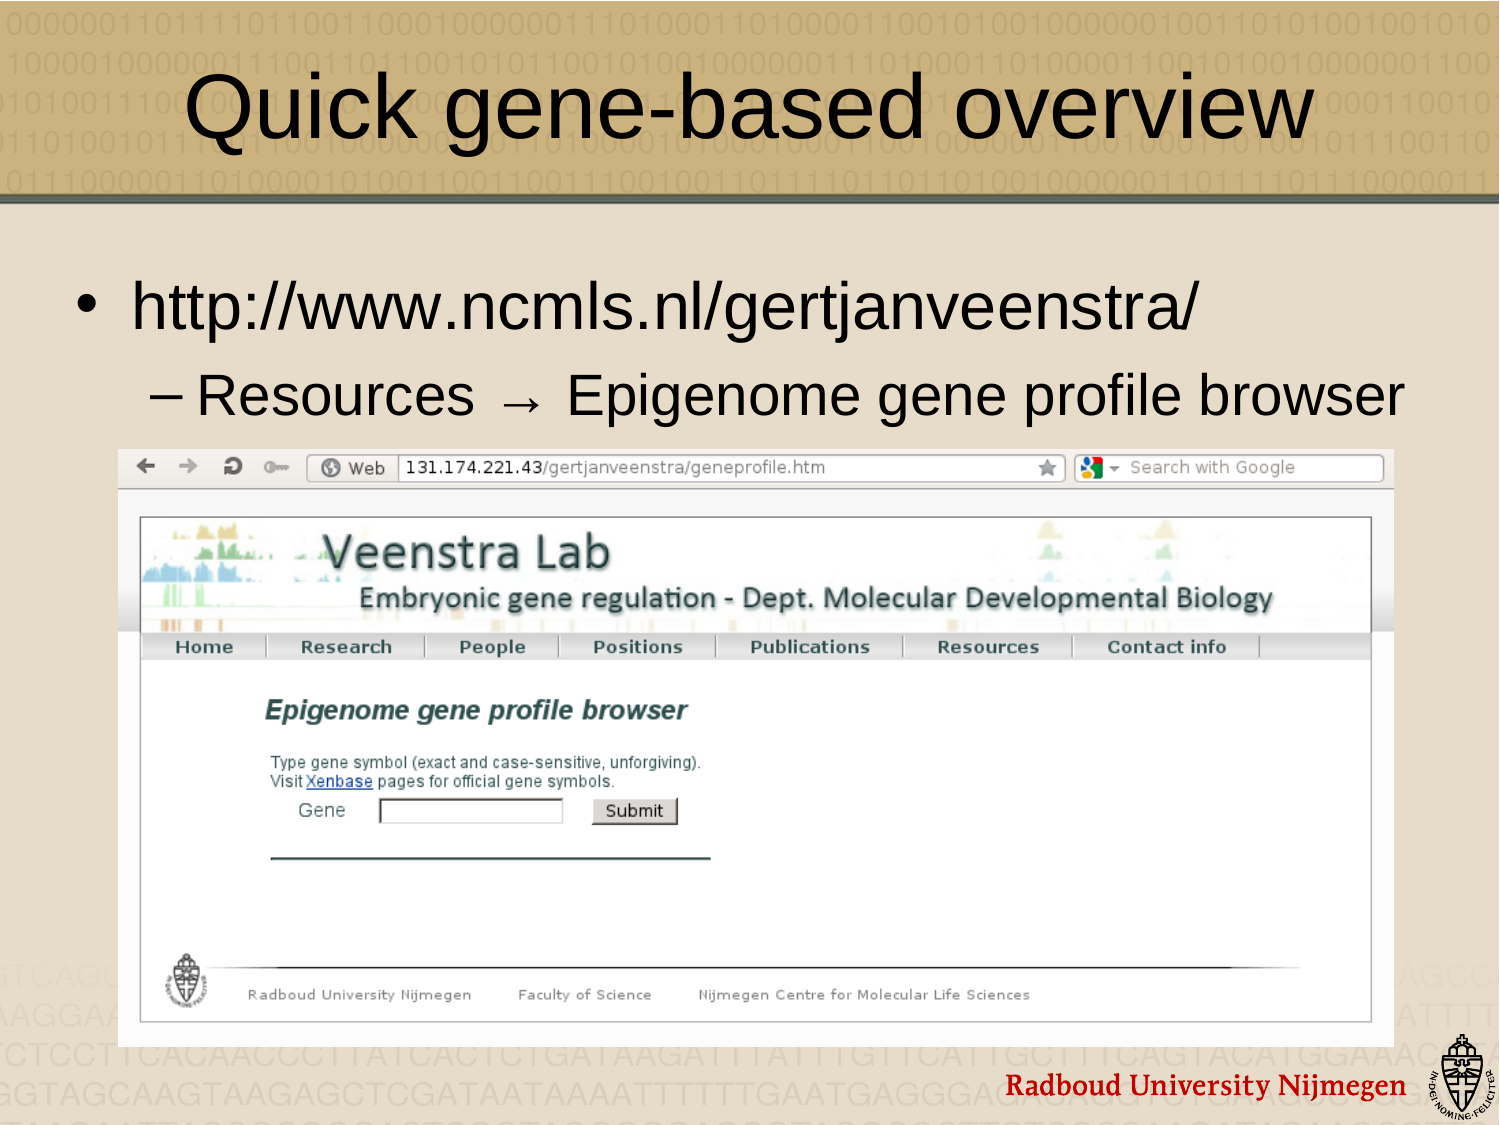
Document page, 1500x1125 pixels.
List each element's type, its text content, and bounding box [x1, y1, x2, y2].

title Quick gene-based overview [75, 7, 1425, 196]
list http://www.ncmls.nl/gertjanveenstra/ Resources → Epigenome gene profile browser [75, 262, 1426, 1006]
picture [0, 1, 1500, 1125]
